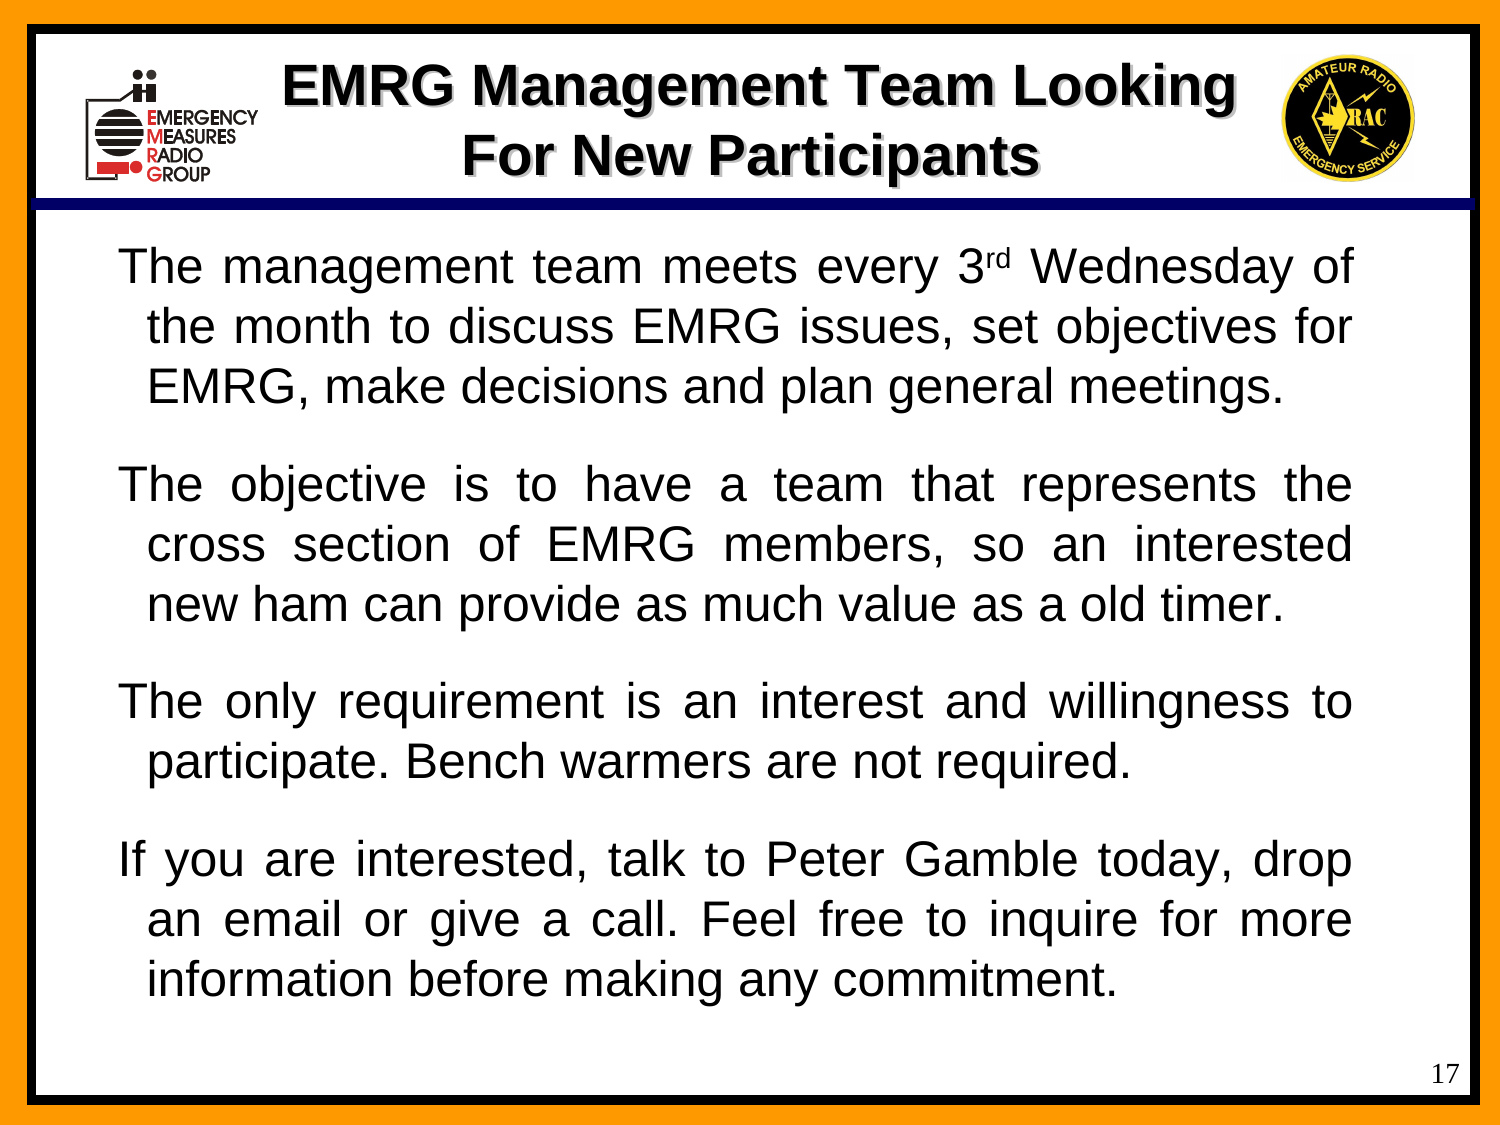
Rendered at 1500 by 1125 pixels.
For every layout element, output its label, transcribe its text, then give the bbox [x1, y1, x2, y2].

picture [1281, 54, 1415, 182]
text_box EMRG Management Team Looking For New Participants [248, 39, 1272, 195]
text_box The management team meets every 3rd Wednesday of the month to discuss EMRG issues, set objectives for EMRG, make decisions and plan general meetings. The objective is to have a team that represents the cross section of EMRG members, so an interested new ham can provide as much value as a old timer. The only requirement is an interest and willingness to participate. Bench warmers are not required. If you are interested, talk to Peter Gamble today, drop an email or give a call. Feel free to inquire for more information before making any commitment. [102, 226, 1369, 1015]
